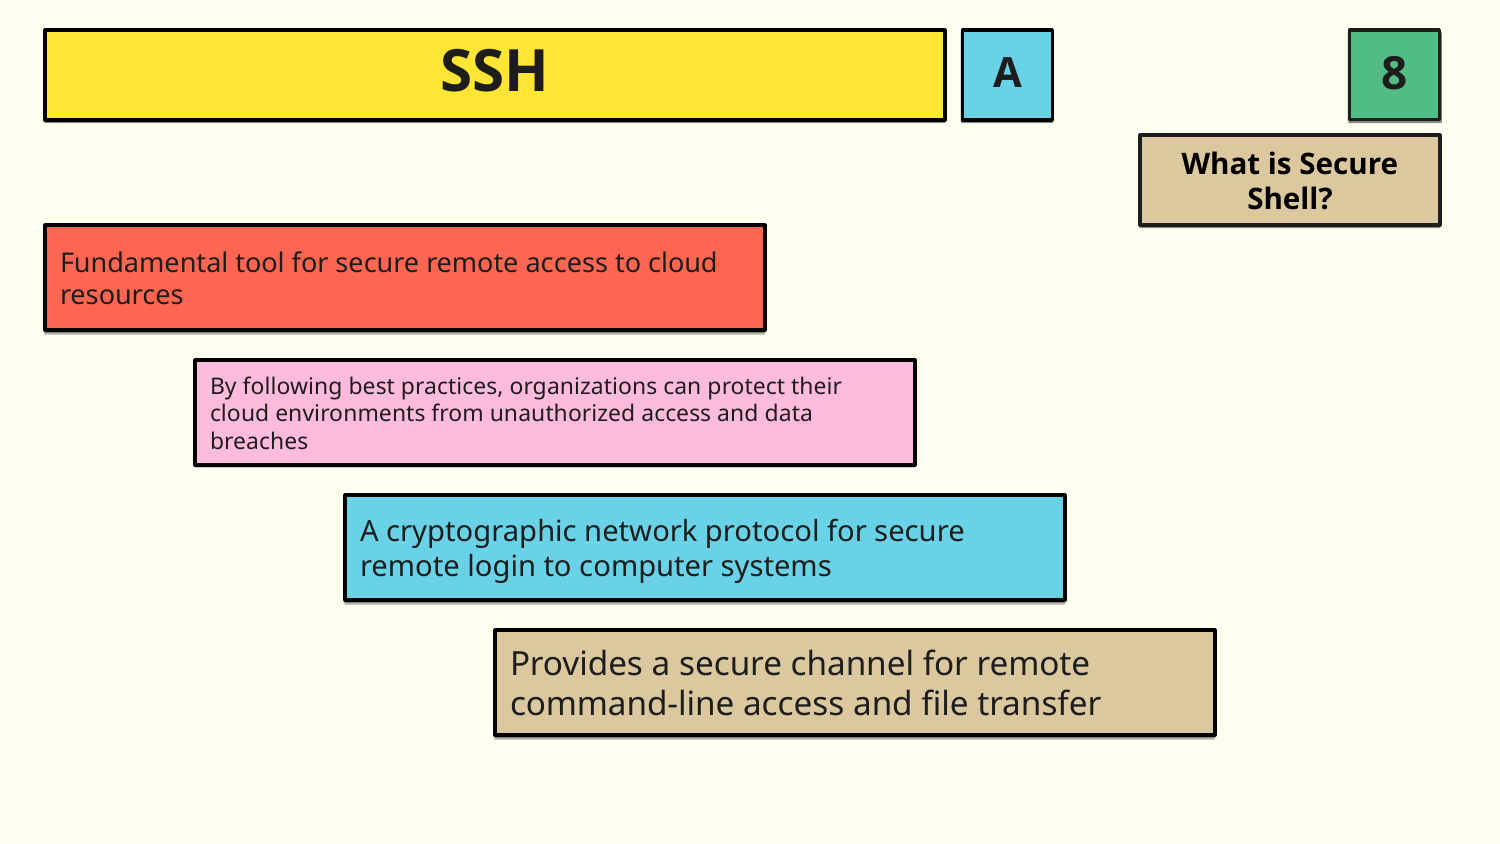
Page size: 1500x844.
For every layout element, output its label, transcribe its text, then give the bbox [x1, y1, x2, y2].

list Provides a secure channel for remote command-line access and file transfer [495, 630, 1215, 735]
title SSH [45, 30, 945, 120]
list By following best practices, organizations can protect their cloud environments from unauthorized access and data breaches [195, 360, 915, 465]
title What is Secure Shell? [1140, 135, 1440, 225]
list A cryptographic network protocol for secure remote login to computer systems [345, 495, 1065, 600]
title A [962, 30, 1053, 120]
list Fundamental tool for secure remote access to cloud resources [45, 225, 765, 330]
